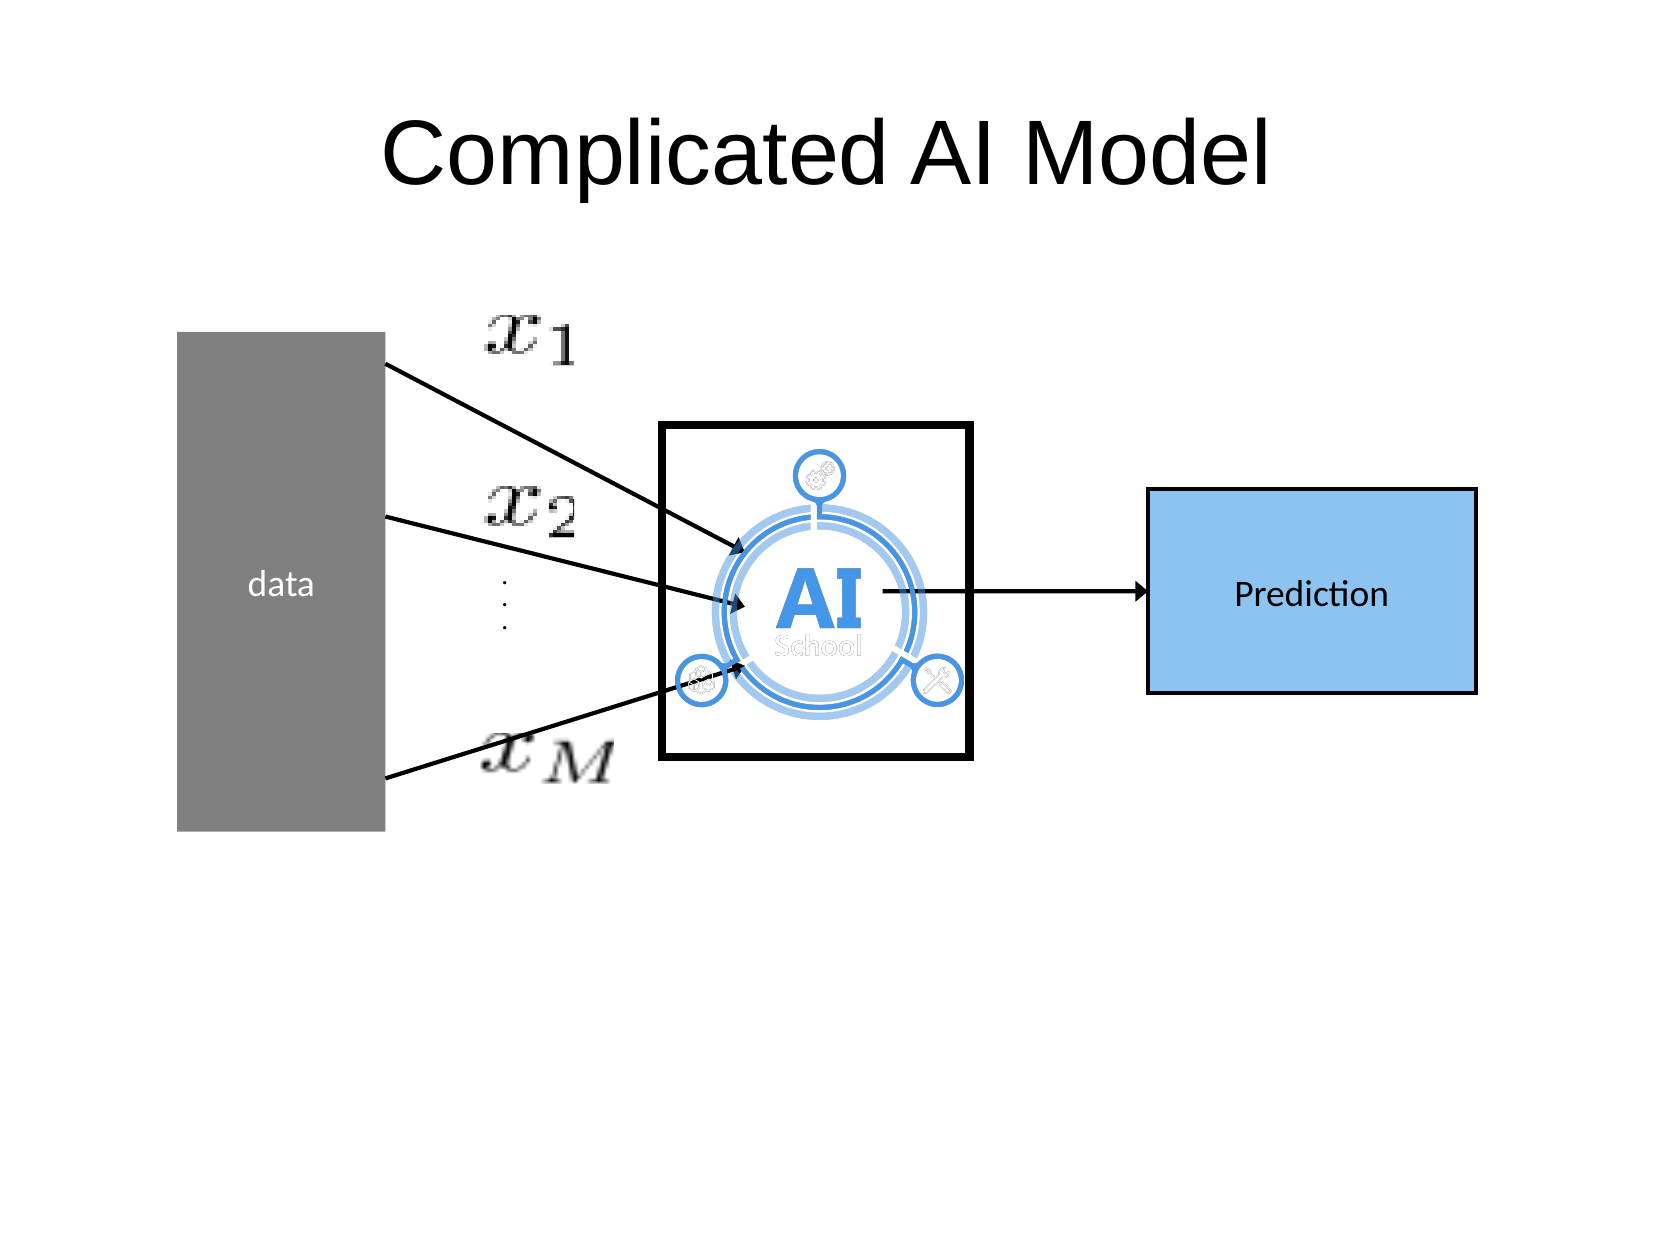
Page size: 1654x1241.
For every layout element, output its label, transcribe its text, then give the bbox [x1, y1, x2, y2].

text_box data [177, 331, 386, 832]
title Complicated AI Model [82, 49, 1571, 257]
text_box Prediction [1148, 489, 1476, 694]
picture [675, 449, 964, 721]
picture [480, 315, 575, 366]
picture [480, 486, 575, 538]
picture [480, 733, 614, 784]
text_box . . . [487, 558, 576, 641]
